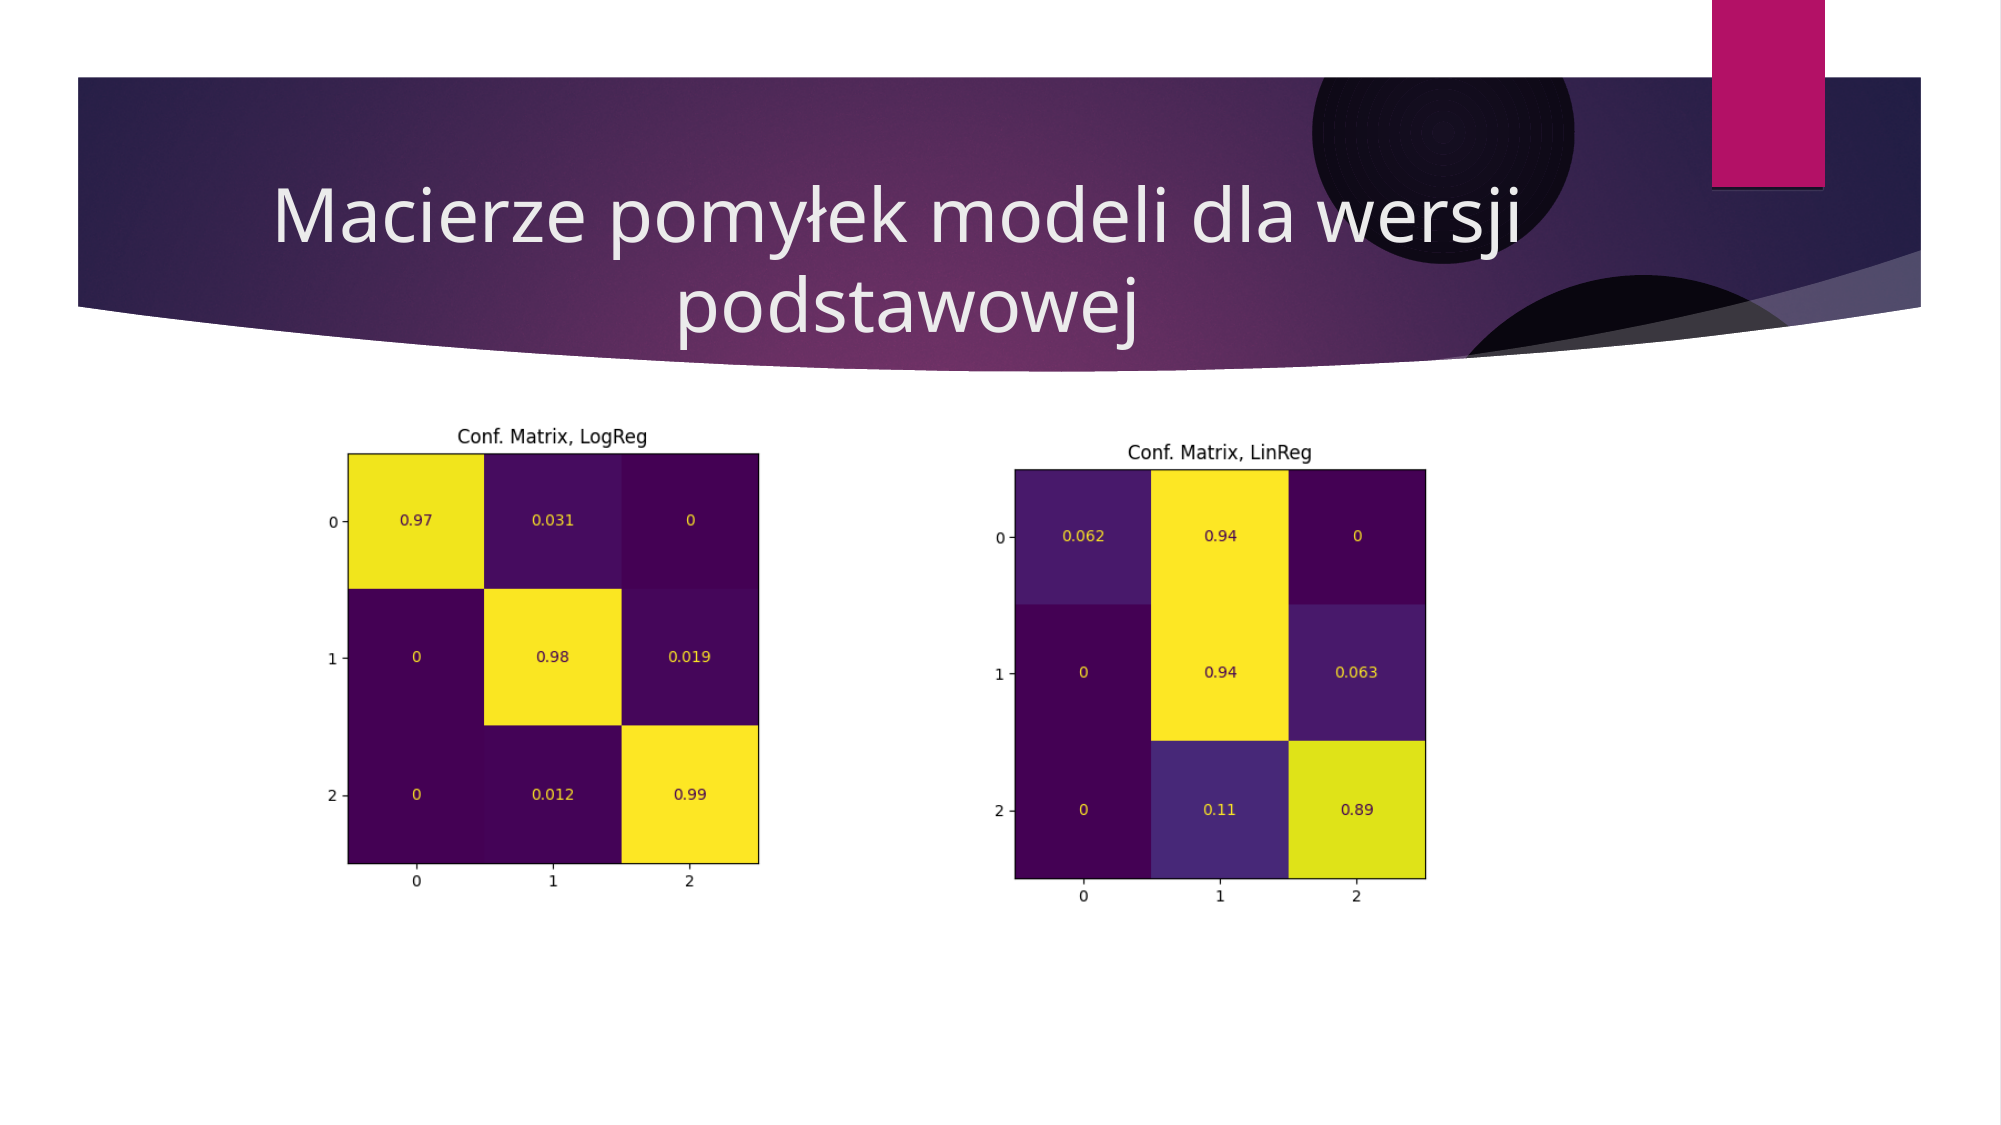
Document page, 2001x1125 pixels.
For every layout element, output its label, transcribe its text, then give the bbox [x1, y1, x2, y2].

picture [189, 389, 1566, 937]
title Macierze pomyłek modeli dla wersji podstawowej [189, 159, 1627, 276]
